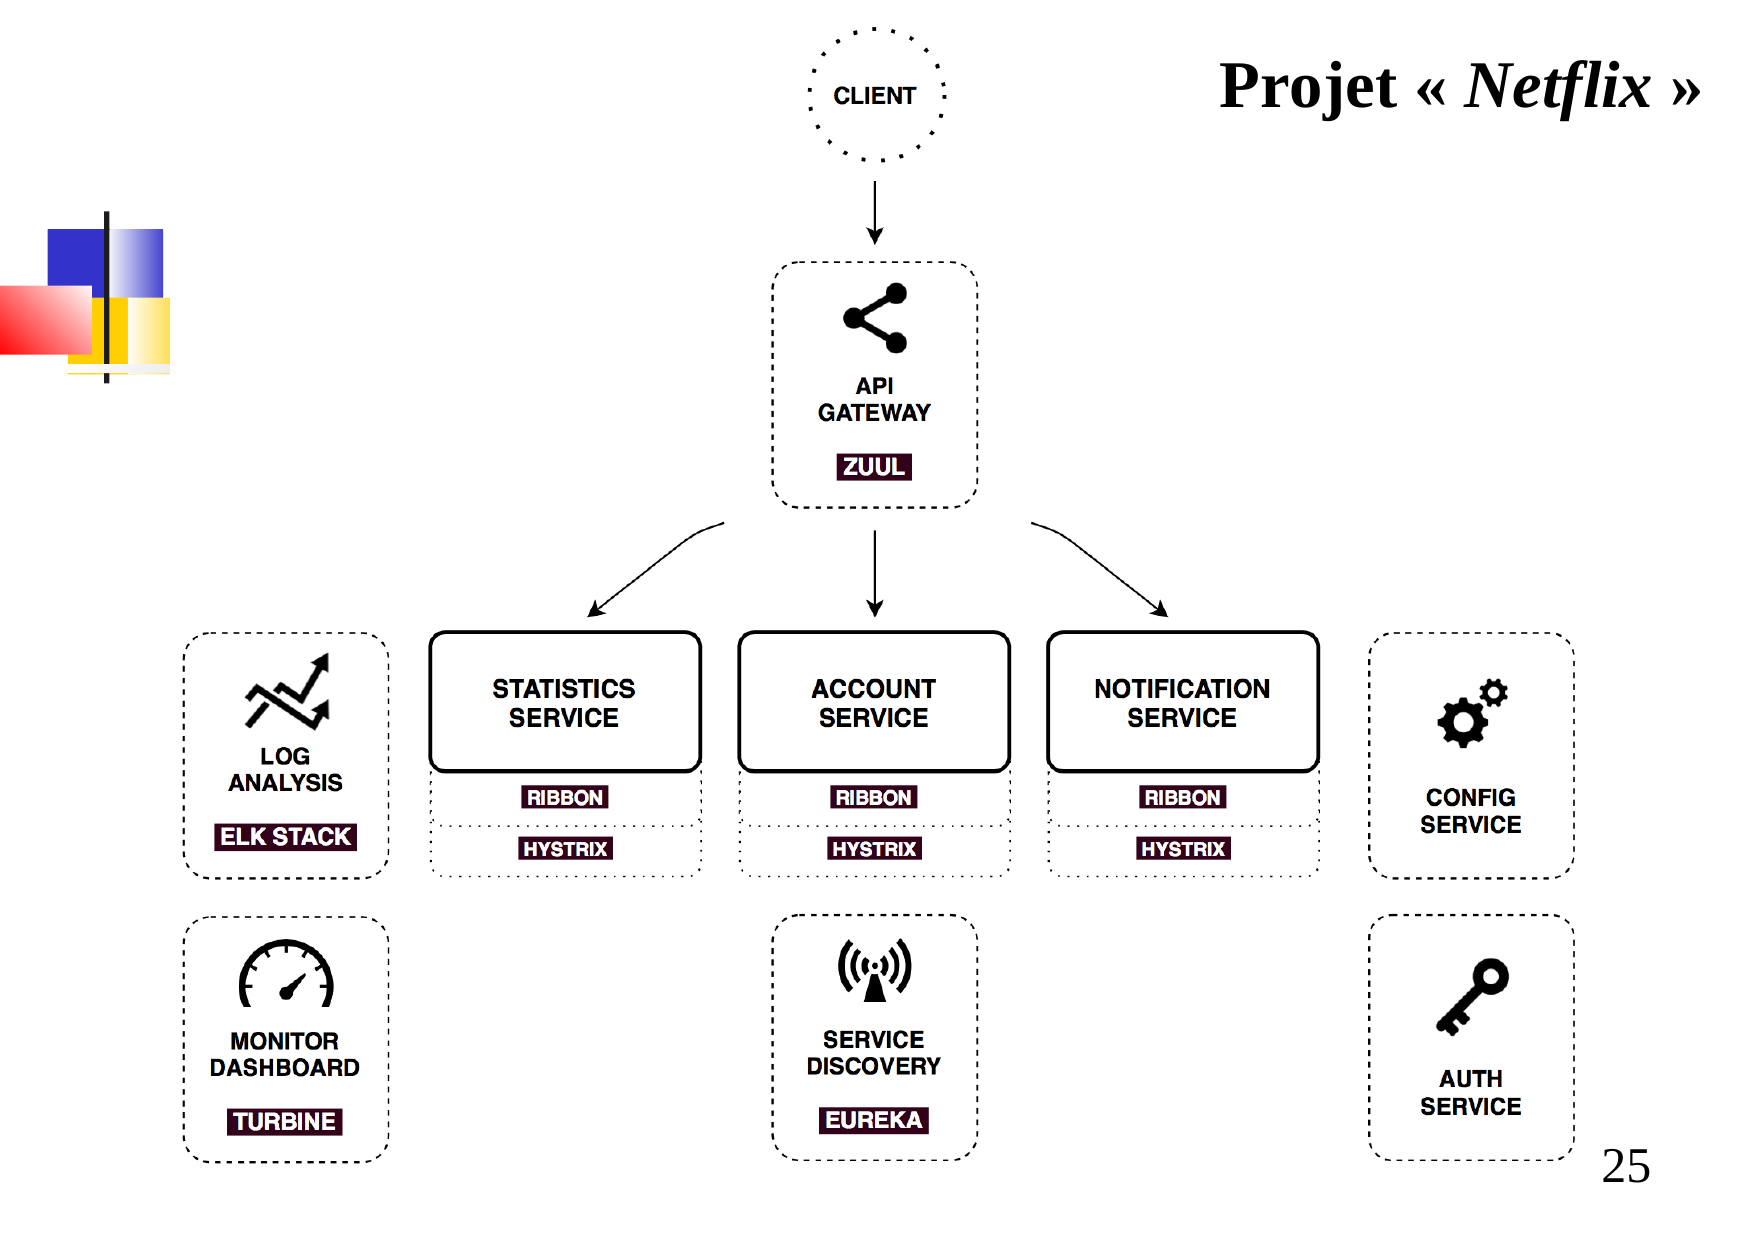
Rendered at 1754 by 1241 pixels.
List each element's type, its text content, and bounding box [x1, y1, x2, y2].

text_box Projet « Netflix » [1204, 39, 1736, 130]
picture [170, 0, 1586, 1239]
